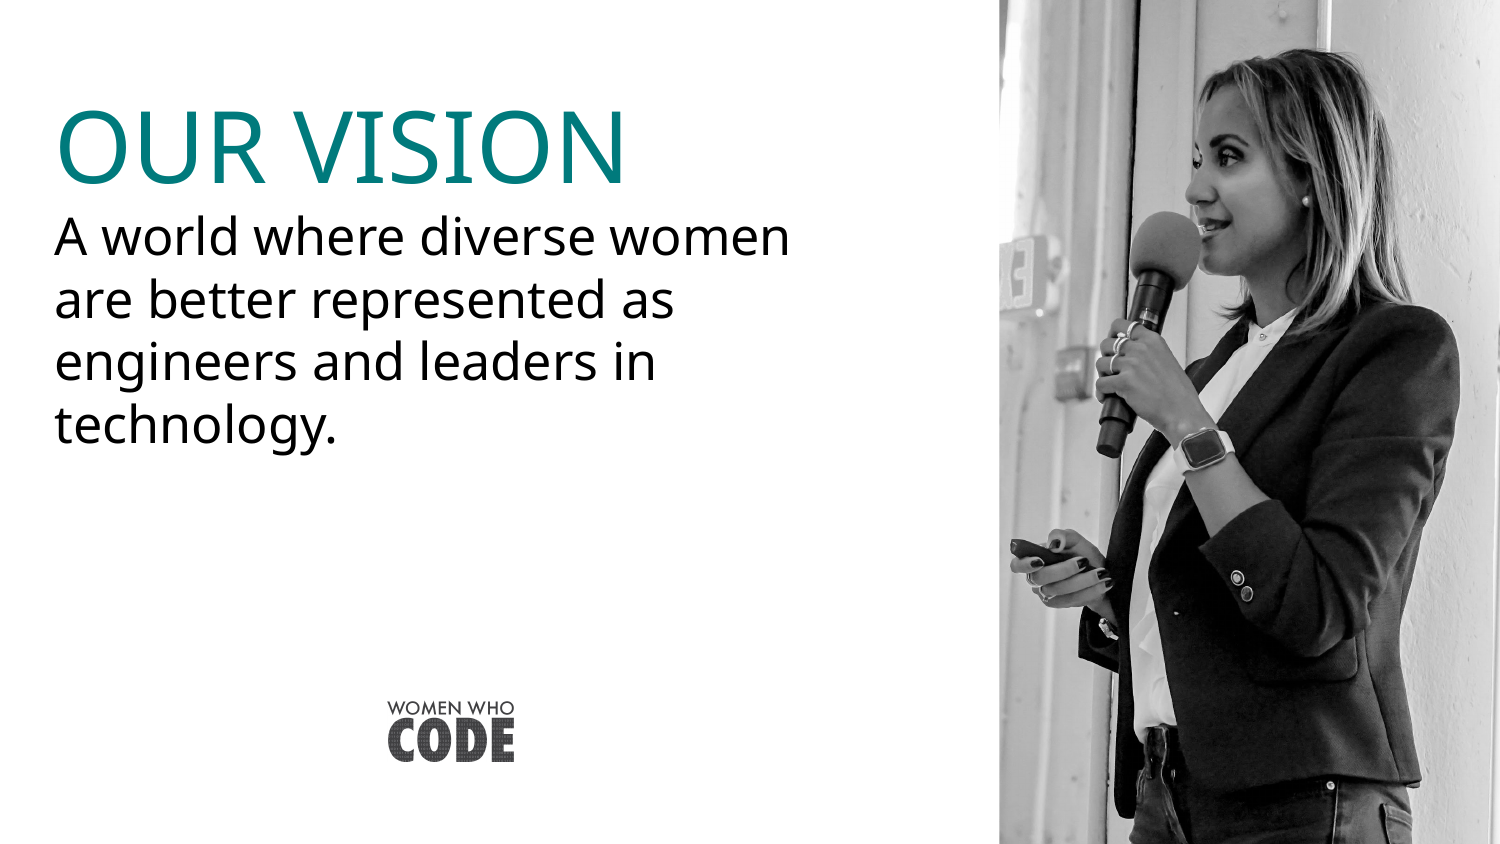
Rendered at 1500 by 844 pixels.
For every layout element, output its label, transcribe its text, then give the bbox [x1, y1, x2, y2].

text_box OUR VISION A world where diverse women are better represented as engineers and leaders in technology. [39, 68, 839, 678]
picture [999, 0, 1500, 844]
picture [387, 700, 514, 762]
